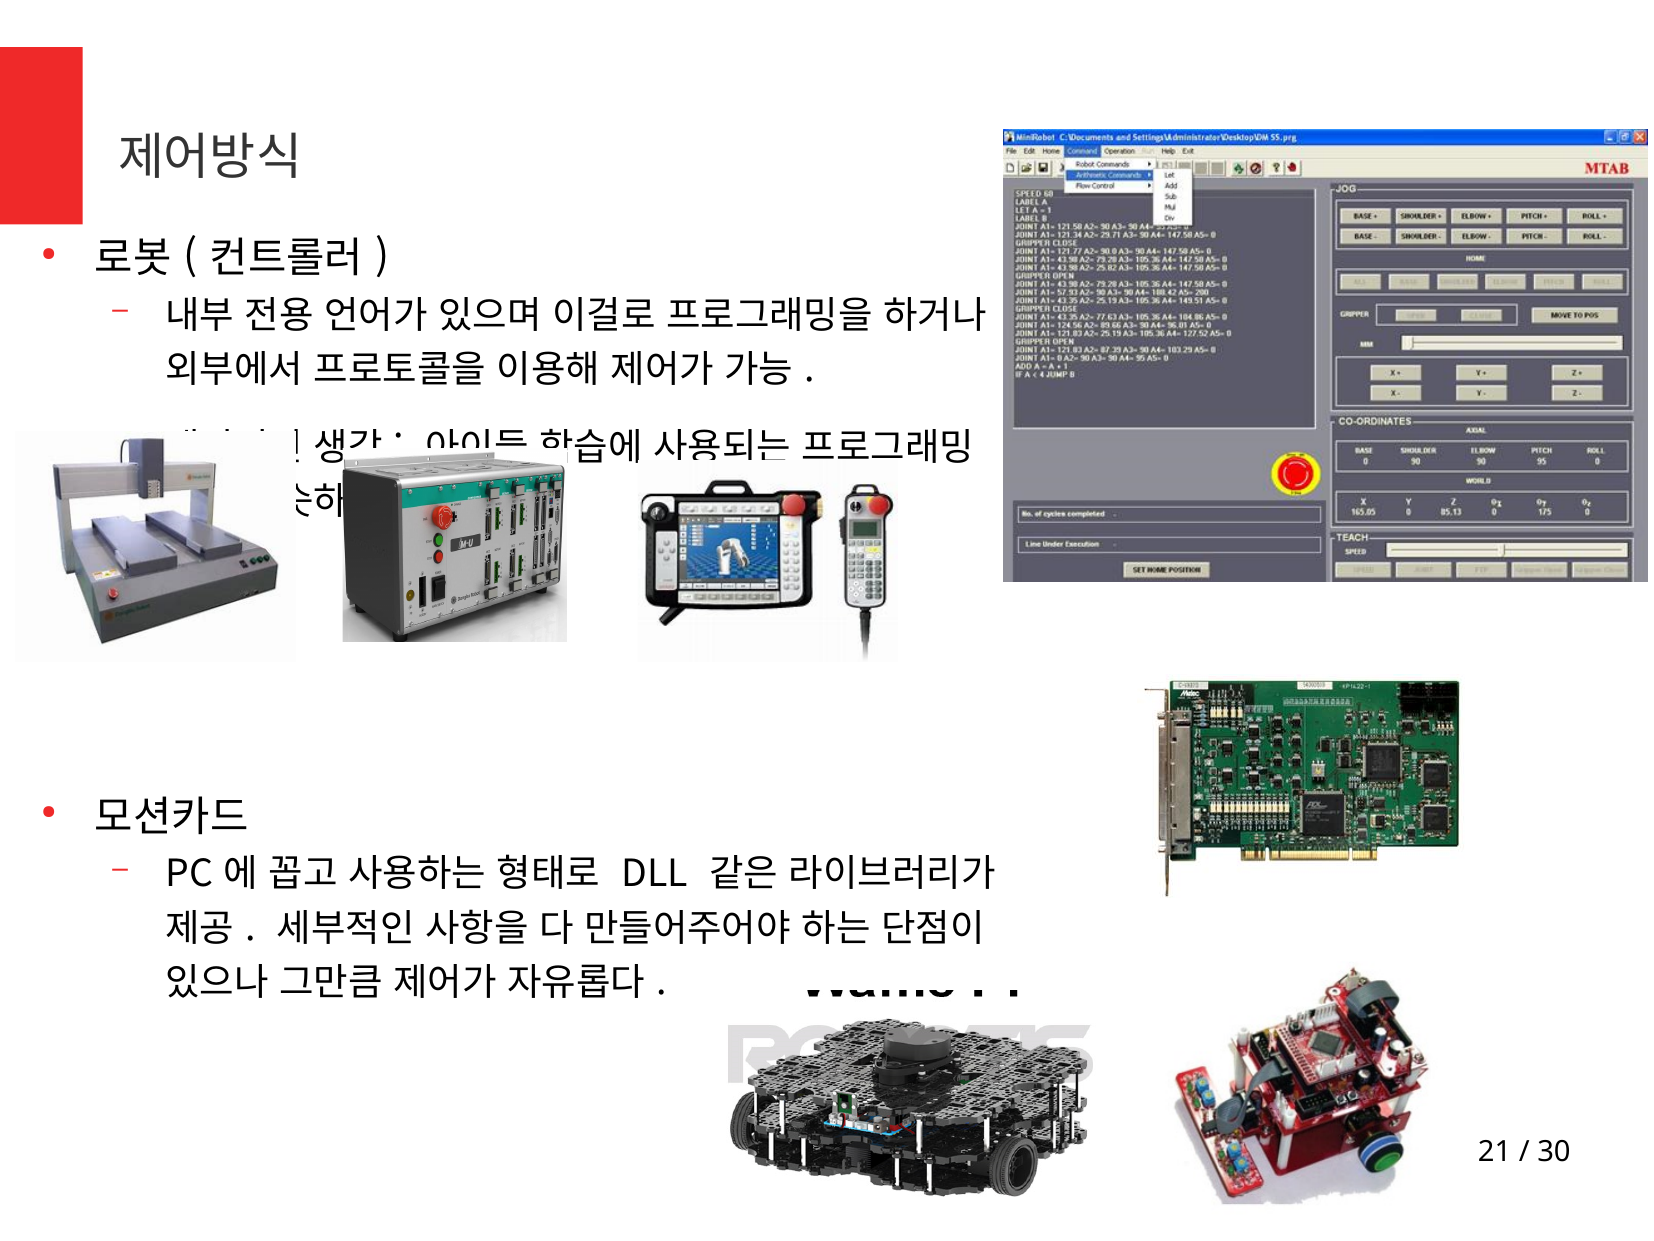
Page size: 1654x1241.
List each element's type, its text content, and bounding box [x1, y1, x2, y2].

title 제어방식 [118, 49, 1571, 257]
picture [342, 448, 567, 642]
picture [1157, 961, 1442, 1229]
picture [1137, 674, 1465, 898]
picture [637, 460, 898, 662]
picture [1003, 129, 1648, 582]
picture [720, 990, 1099, 1205]
picture [15, 431, 296, 662]
list 로봇(컨트롤러) 내부 전용 언어가 있으며 이걸로 프로그래밍을 하거나 외부에서 프로토콜을 이용해 제어가 가능. 개인적인 생각: 아이들 학습에 사용되는 프로그래밍 툴과 비슷하지 않은가? 모션카드 PC에 꼽고 사용하는 형태로 DLL 같은 라이브러리가 제공. 세부적인 사항을 다 만들어주어야 하는 단점이 있으나 그만큼 제어가 자유롭다. 펌웨어 및 메인보드 탑재형 [23, 224, 1016, 1158]
